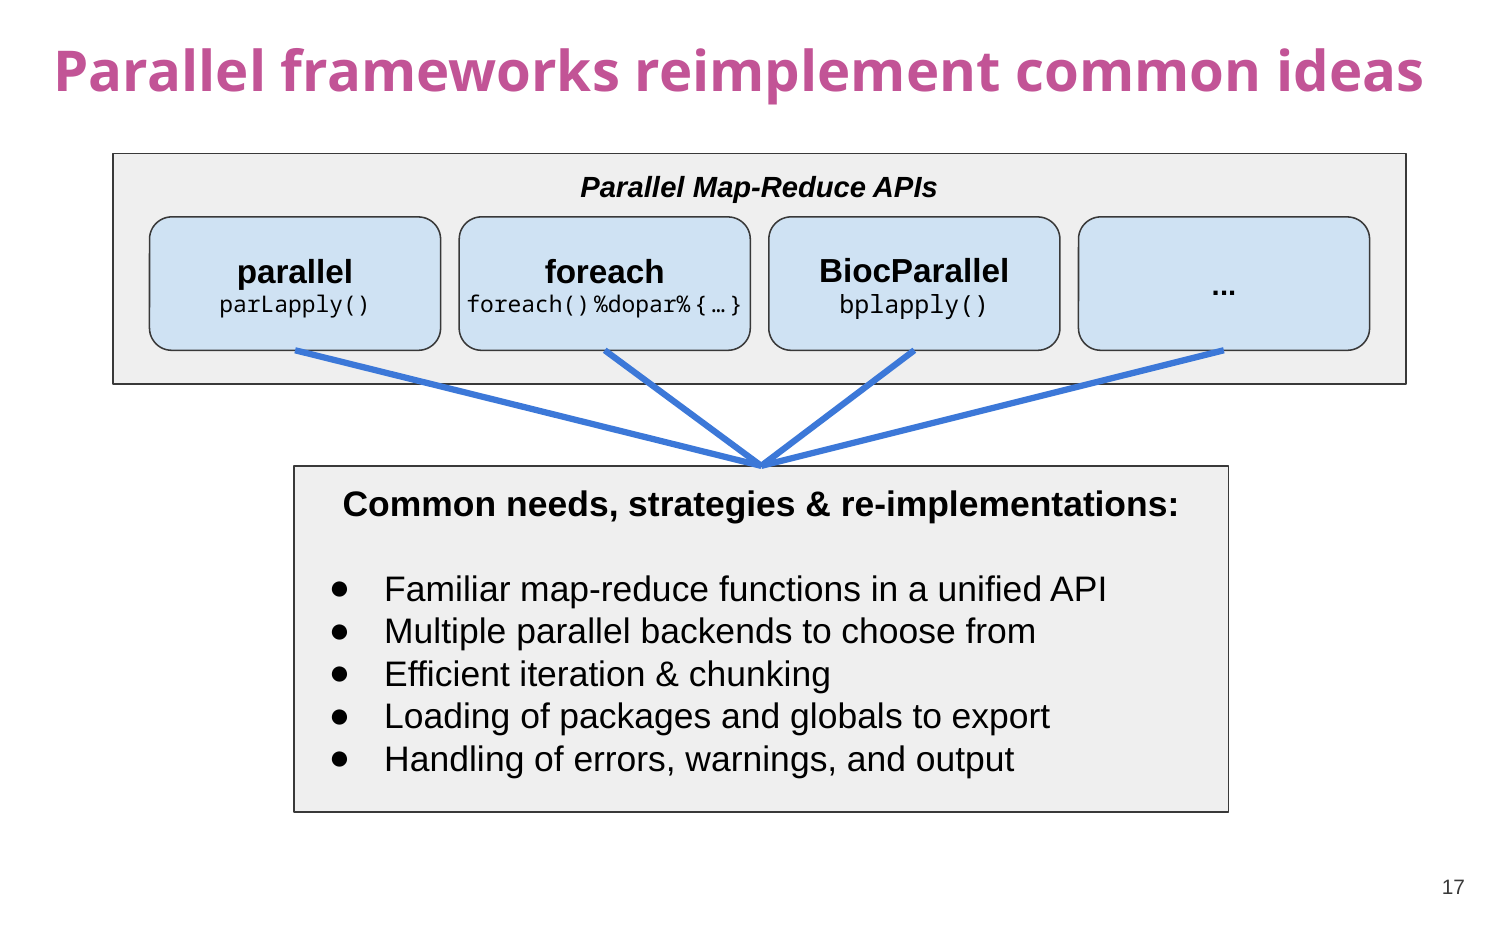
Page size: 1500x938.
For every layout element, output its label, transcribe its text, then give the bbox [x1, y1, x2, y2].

text_box Common needs, strategies & re-implementations: Familiar map-reduce functions in a unified API Multiple parallel backends to choose from Efficient iteration & chunking Loading of packages and globals to export Handling of errors, warnings, and output [294, 465, 1229, 813]
text_box Parallel Map-Reduce APIs [112, 153, 1406, 385]
text_box ... [1078, 216, 1370, 351]
text_box parallel parLapply() [149, 216, 441, 351]
text_box foreach foreach() %dopar% { … } [459, 216, 751, 351]
title Parallel frameworks reimplement common ideas [38, 20, 1500, 136]
text_box BiocParallel bplapply() [768, 216, 1060, 351]
slide_number <number> [1389, 849, 1480, 922]
